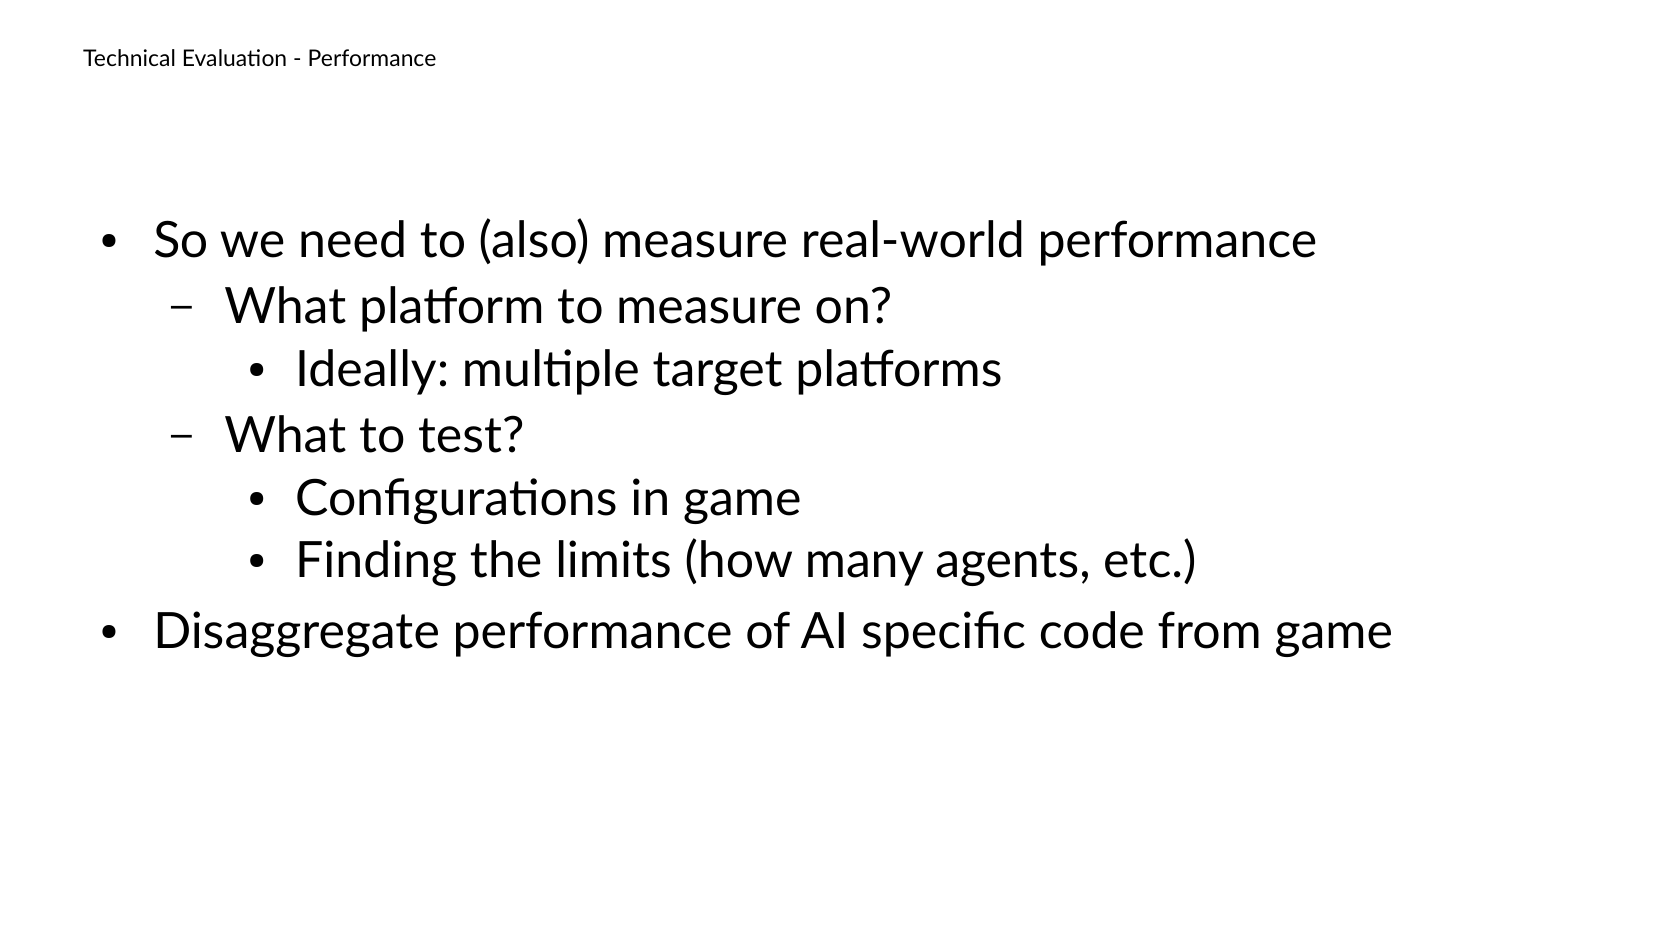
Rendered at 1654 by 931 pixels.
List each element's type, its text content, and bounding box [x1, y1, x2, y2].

list So we need to (also) measure real-world performance What platform to measure on? Ideally: multiple target platforms What to test? Configurations in game Finding the limits (how many agents, etc.) Disaggregate performance of AI specific code from game [82, 217, 1571, 839]
title Technical Evaluation - Performance [83, 0, 1571, 119]
